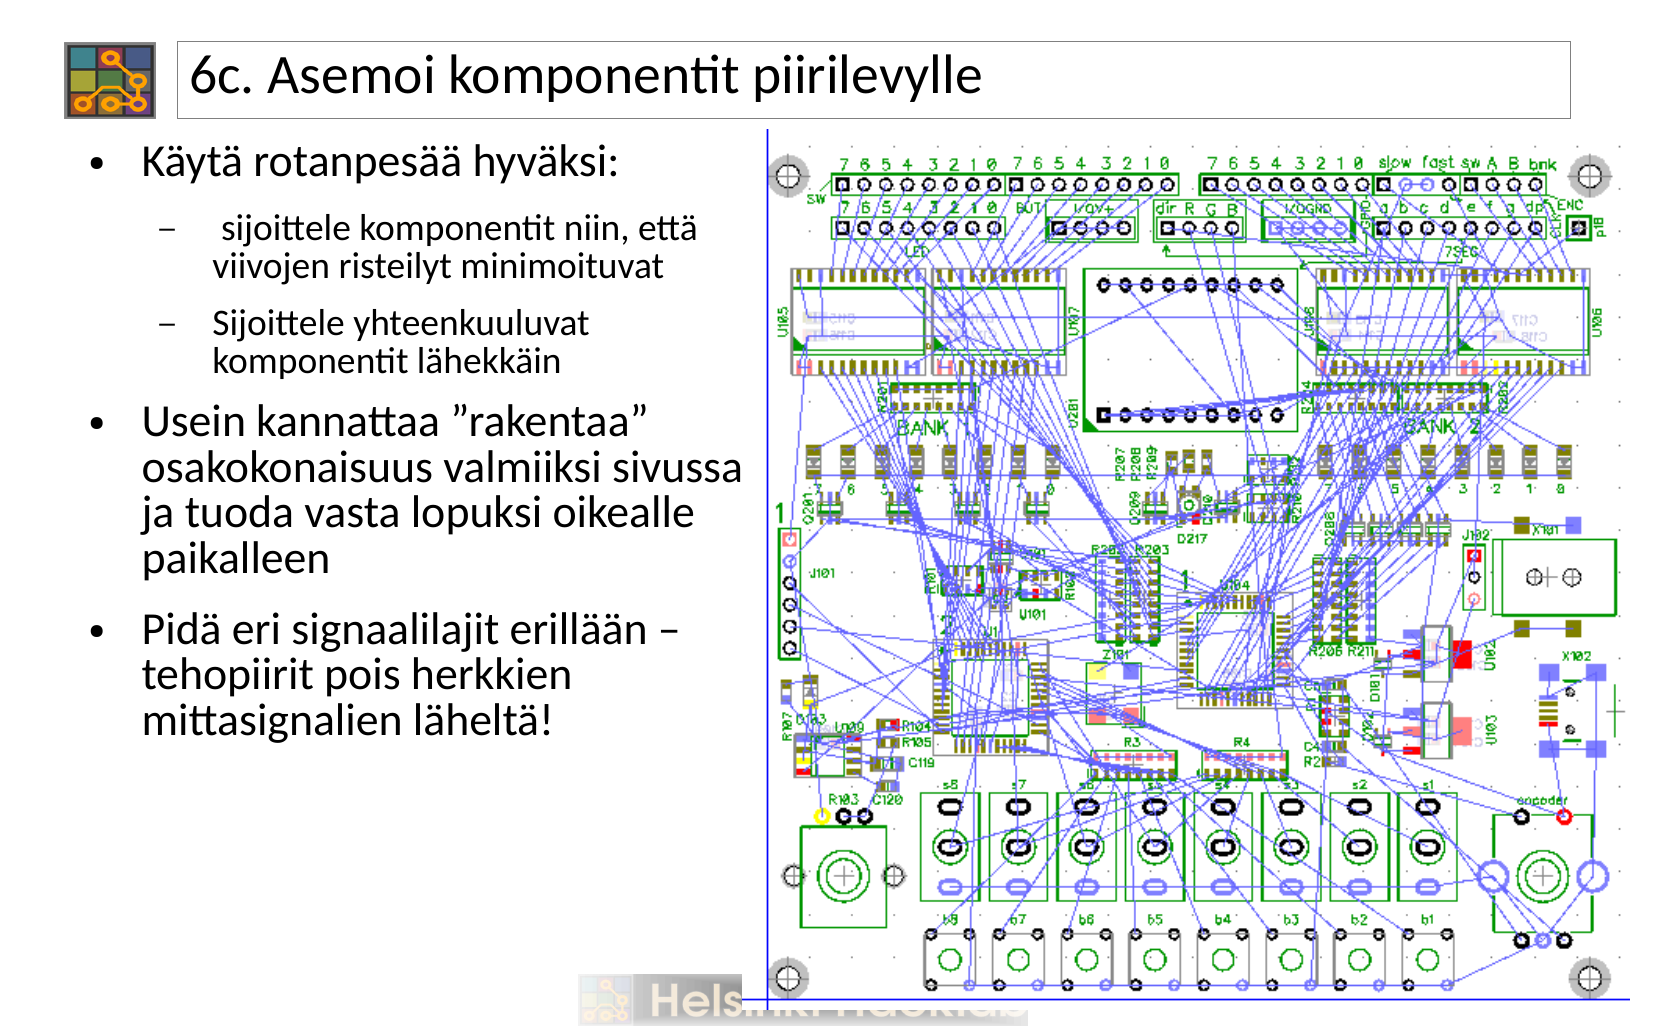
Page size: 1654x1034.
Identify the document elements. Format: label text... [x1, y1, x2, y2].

picture [742, 129, 1630, 1010]
picture [64, 42, 156, 119]
title 6c. Asemoi komponentit piirilevylle [177, 41, 1571, 119]
list Käytä rotanpesää hyväksi: sijoittele komponentit niin, että viivojen risteilyt minimoituvat Sijoittele yhteenkuuluvat komponentit lähekkäin Usein kannattaa ”rakentaa” osakokonaisuus valmiiksi sivussa ja tuoda vasta lopuksi oikealle paikalleen Pidä eri signaalilajit erillään – tehopiirit pois herkkien mittasignalien läheltä! [70, 141, 742, 981]
